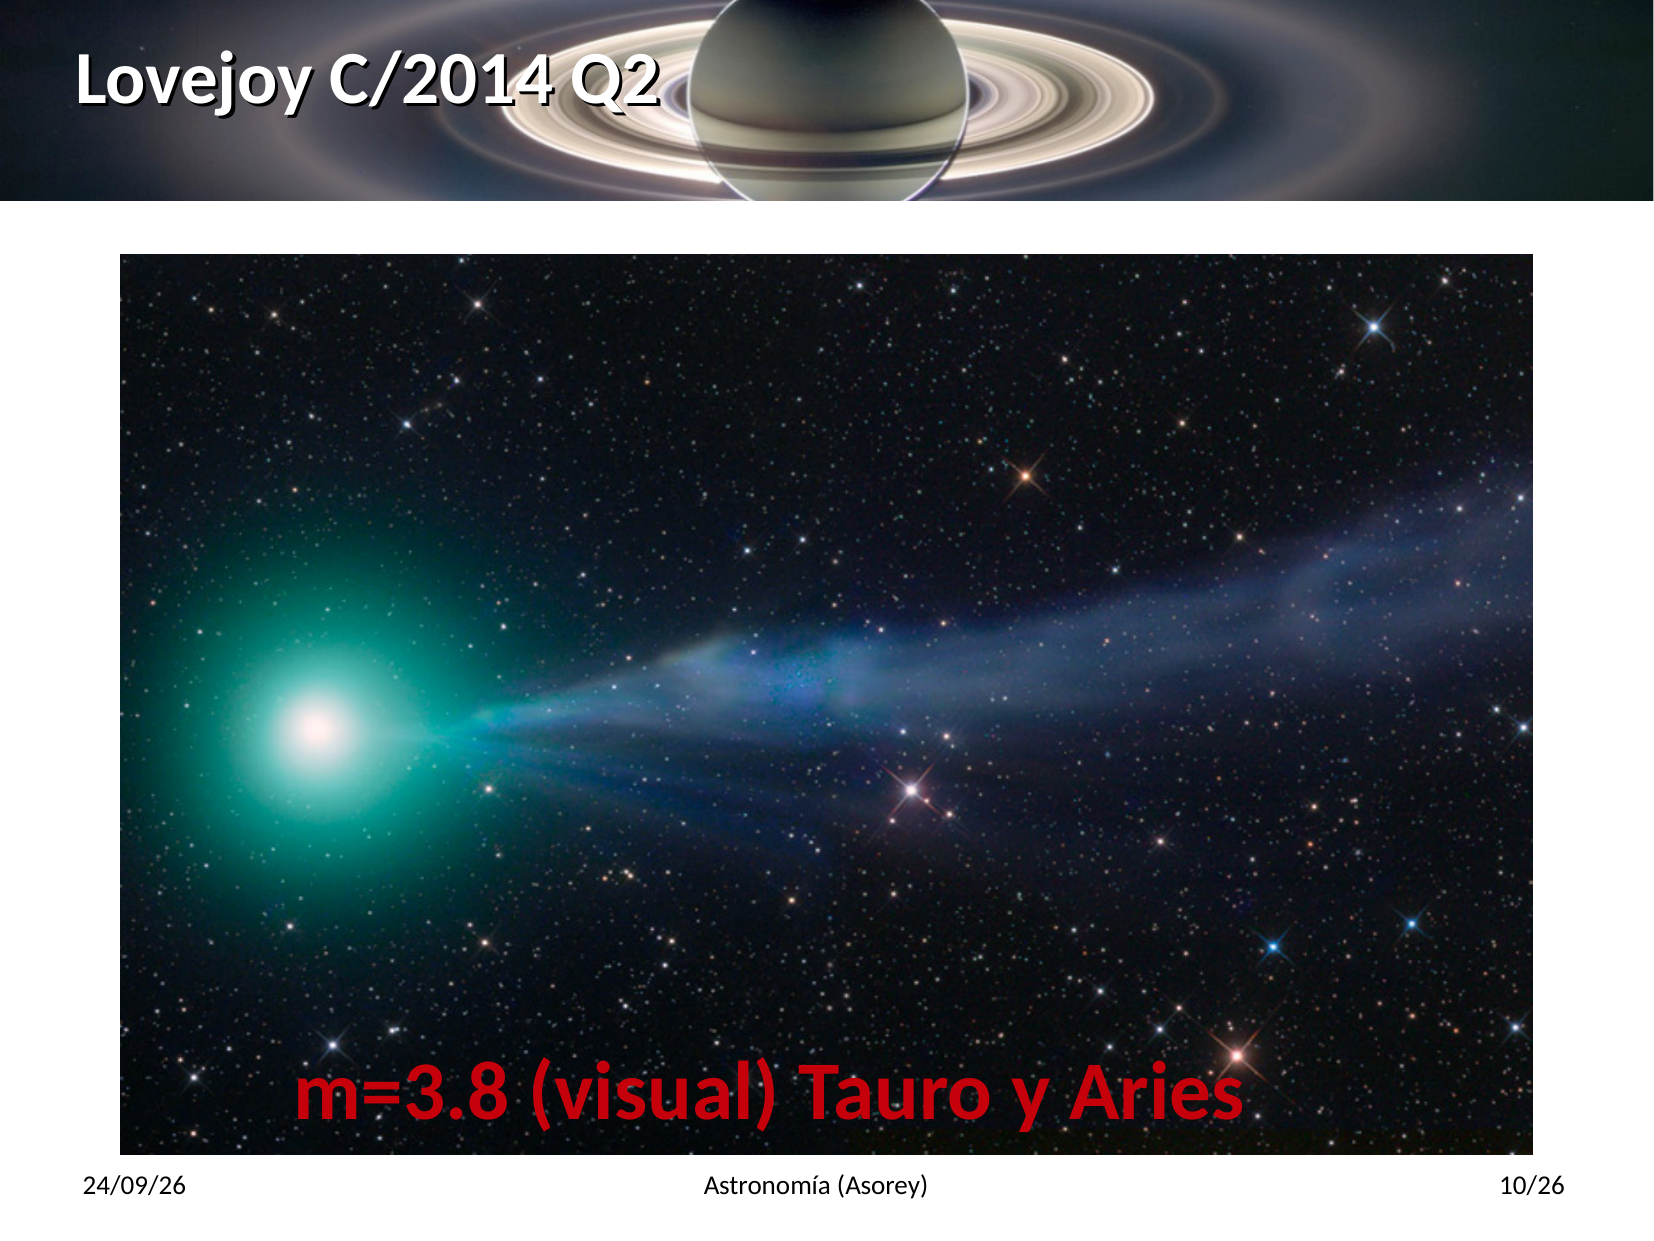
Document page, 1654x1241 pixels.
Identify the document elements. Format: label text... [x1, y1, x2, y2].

text_box m=3.8 (visual) Tauro y Aries [279, 1050, 1606, 1149]
title Lovejoy C/2014 Q2 [75, 19, 1564, 151]
picture [120, 254, 1533, 1156]
picture [0, 0, 1654, 201]
